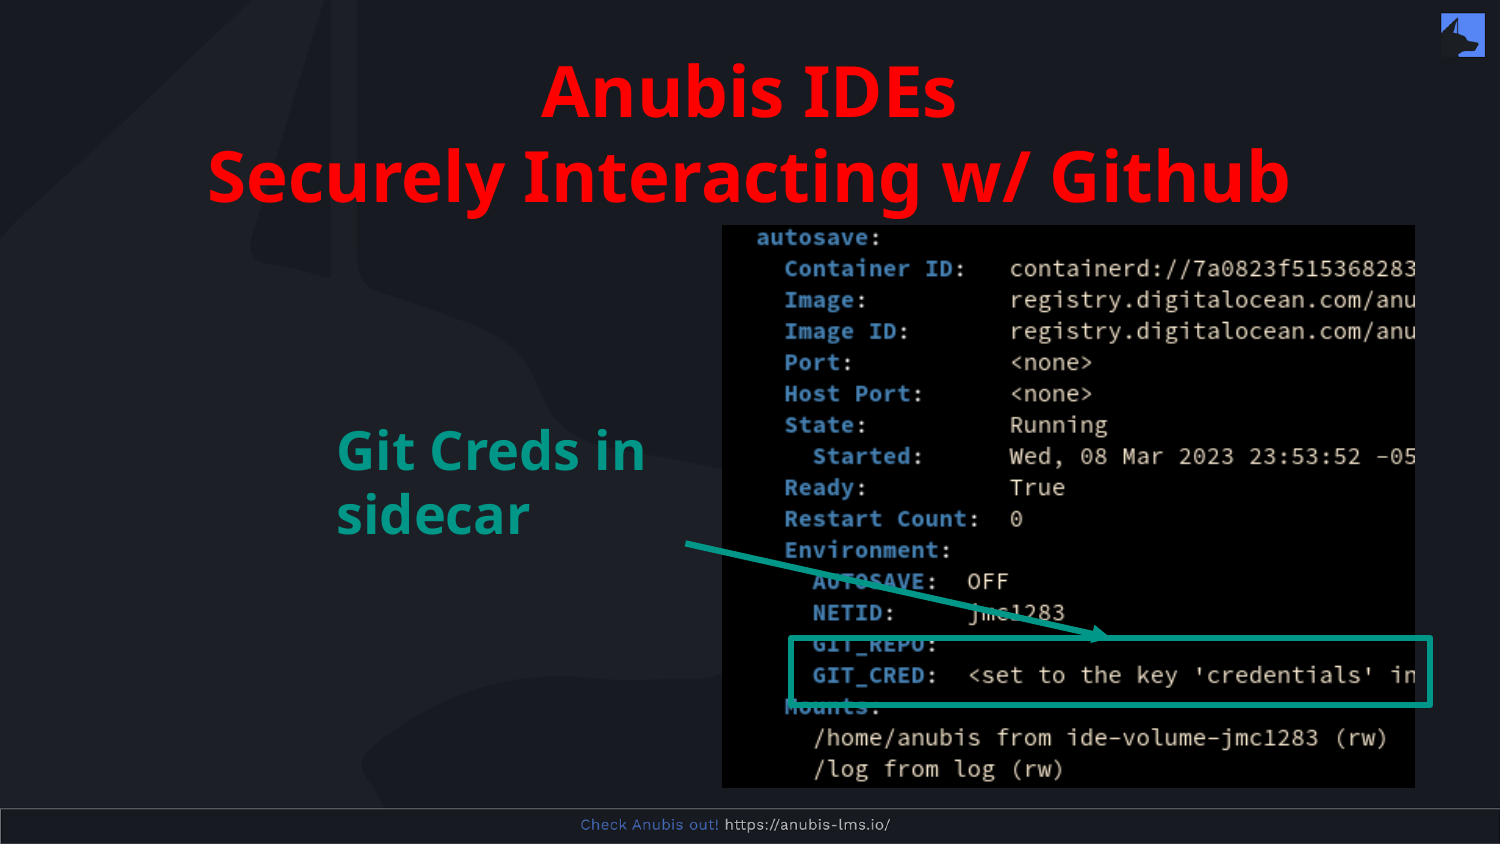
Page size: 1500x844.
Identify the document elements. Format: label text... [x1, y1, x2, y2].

picture [0, 0, 1500, 844]
title Anubis IDEs Securely Interacting w/ Github [109, 38, 1391, 226]
text_box Git Creds in sidecar [321, 400, 737, 561]
